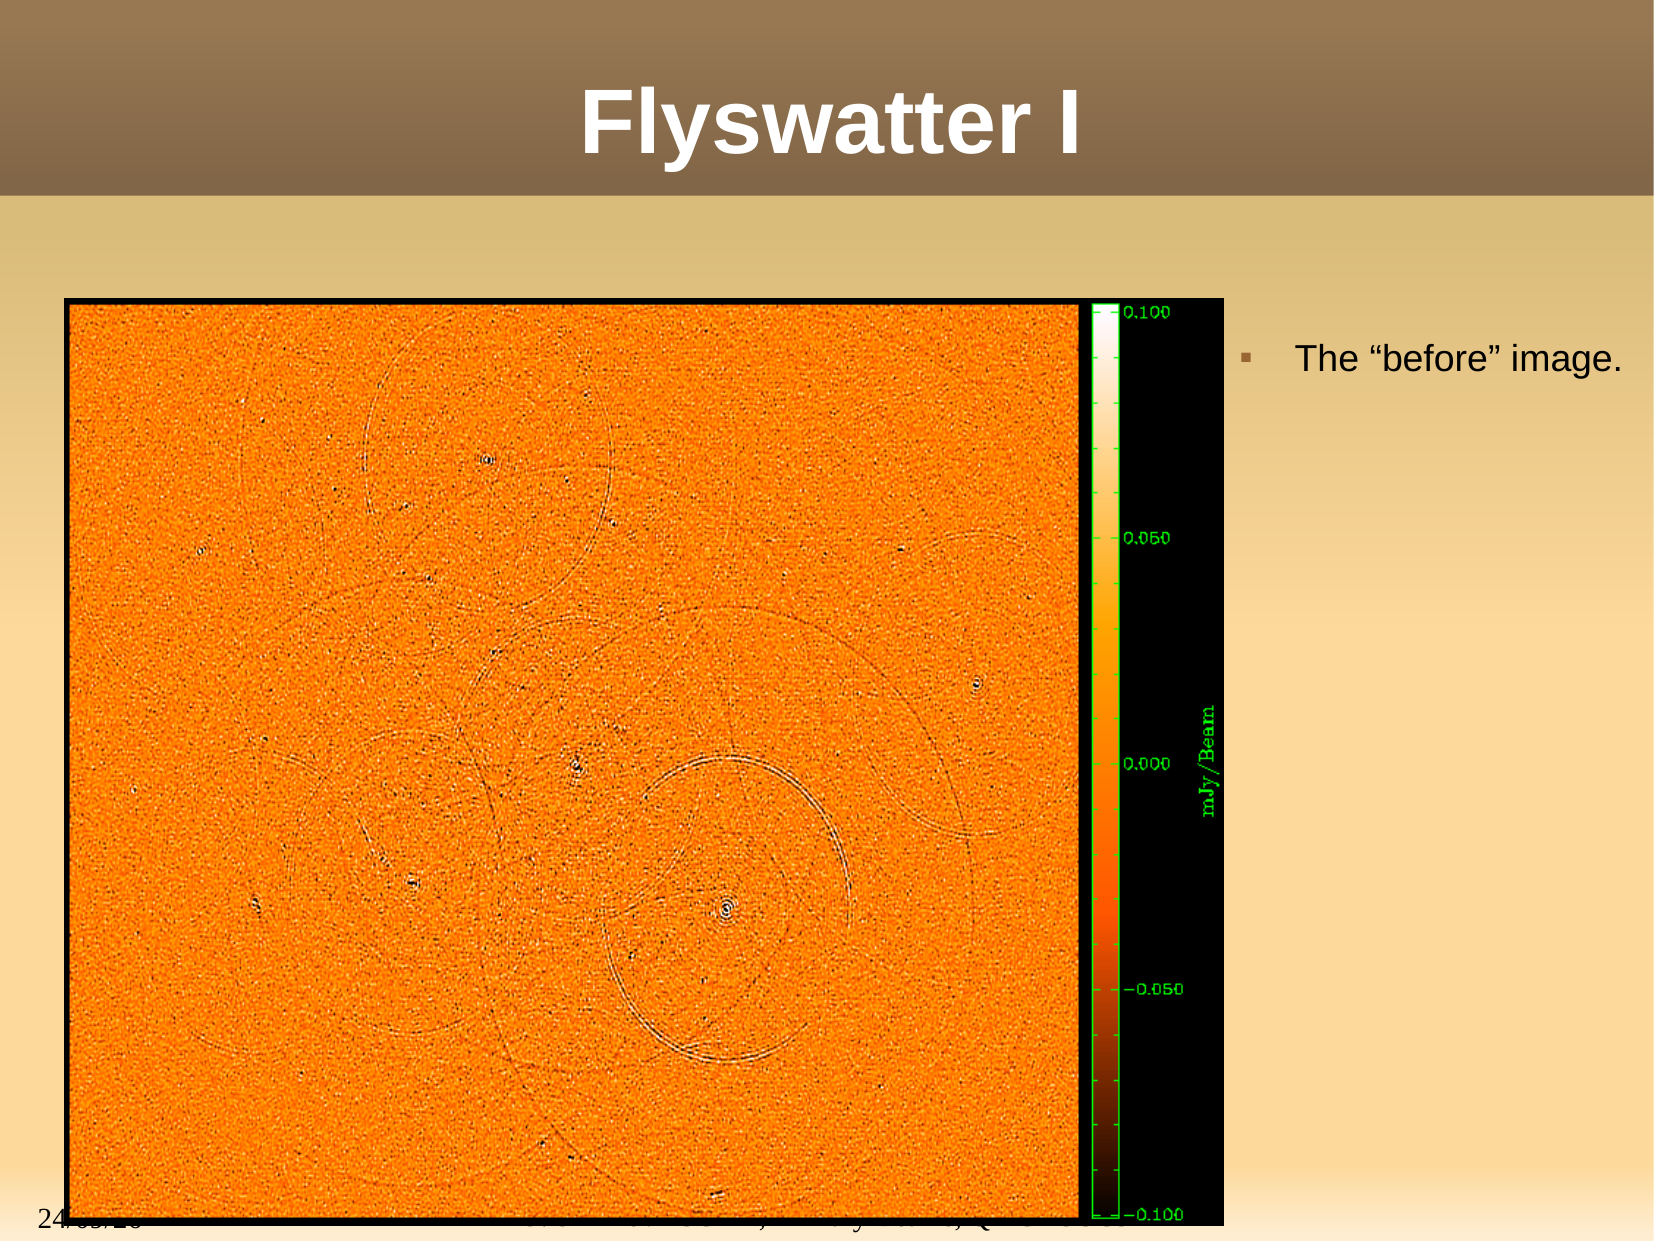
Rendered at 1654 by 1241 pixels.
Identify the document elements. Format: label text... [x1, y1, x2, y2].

title Flyswatter I [125, 17, 1538, 226]
list The “before” image. [1223, 337, 1654, 1163]
picture [0, 0, 1654, 1241]
